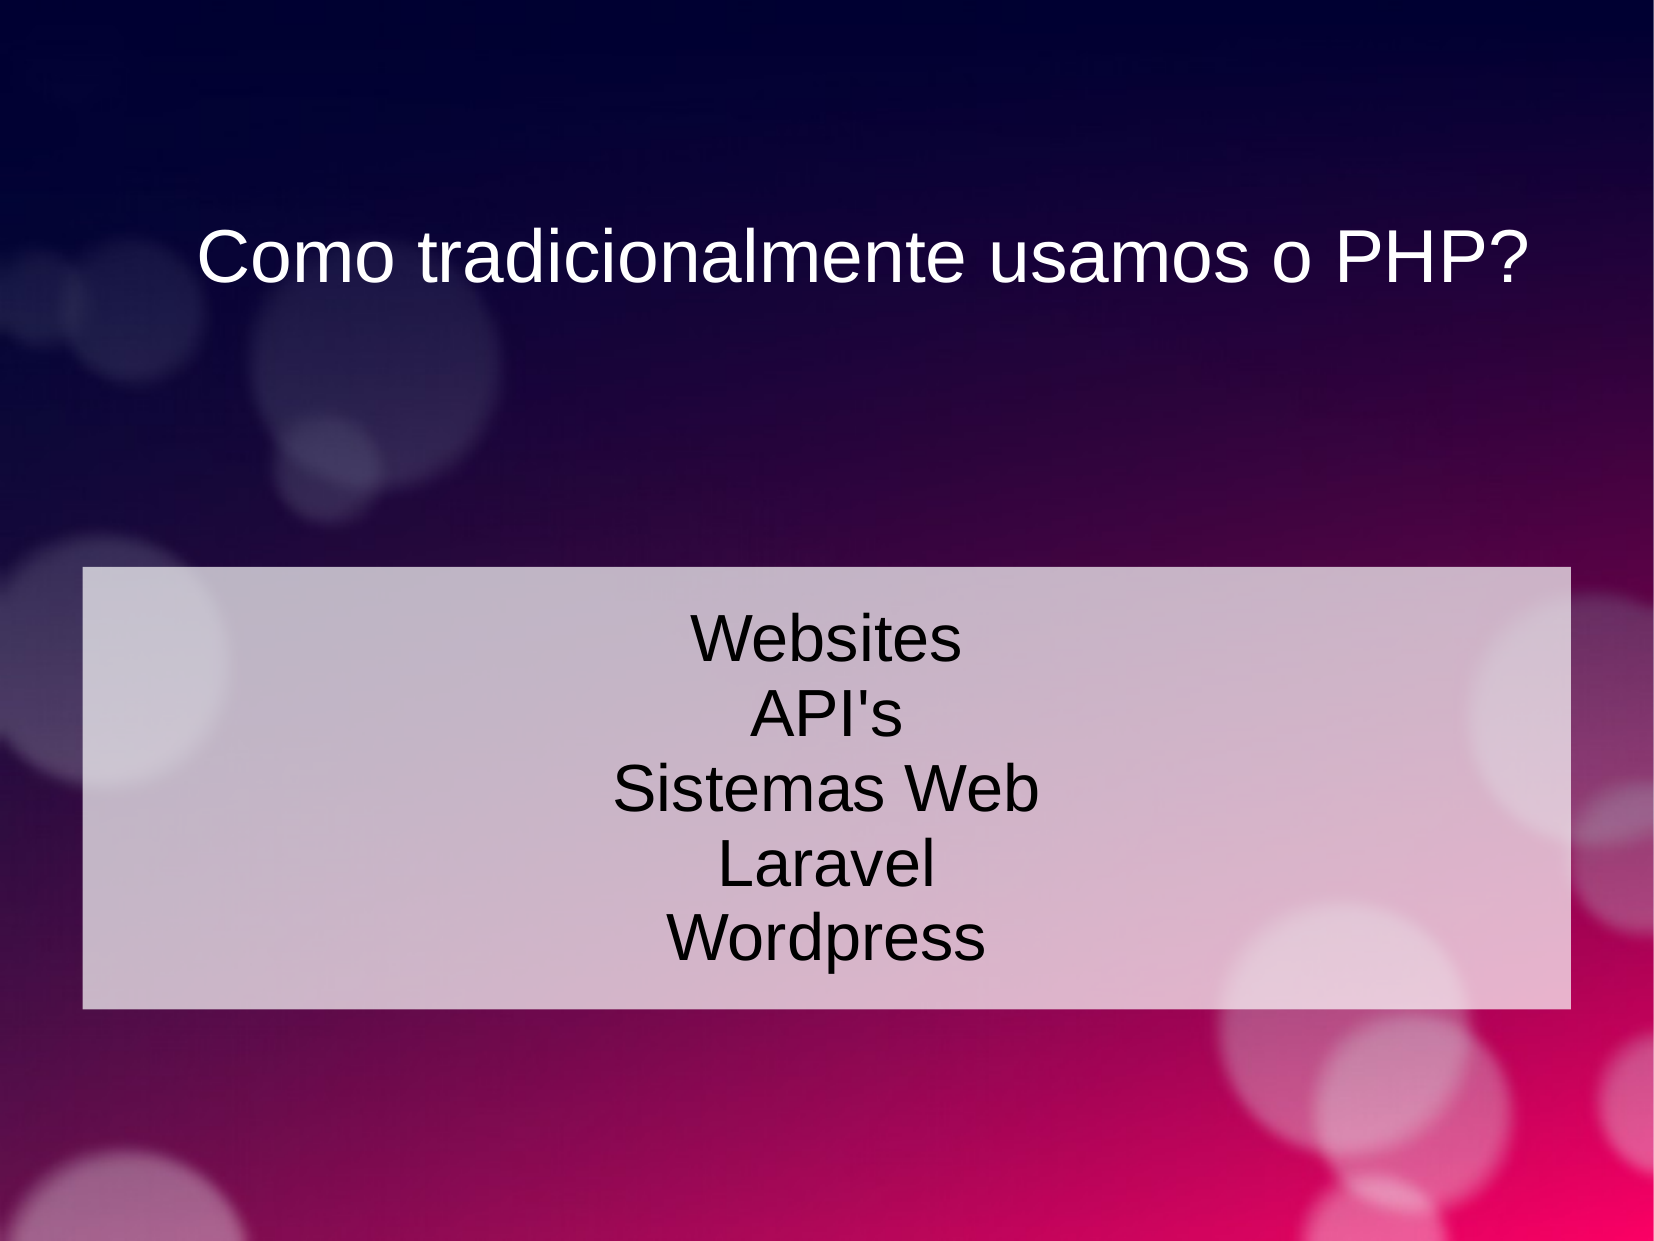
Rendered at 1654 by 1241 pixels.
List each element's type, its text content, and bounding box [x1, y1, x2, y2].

text_box Websites API's Sistemas Web Laravel Wordpress [82, 566, 1571, 1010]
picture [0, 0, 1654, 1241]
title Como tradicionalmente usamos o PHP? [82, 94, 1571, 420]
